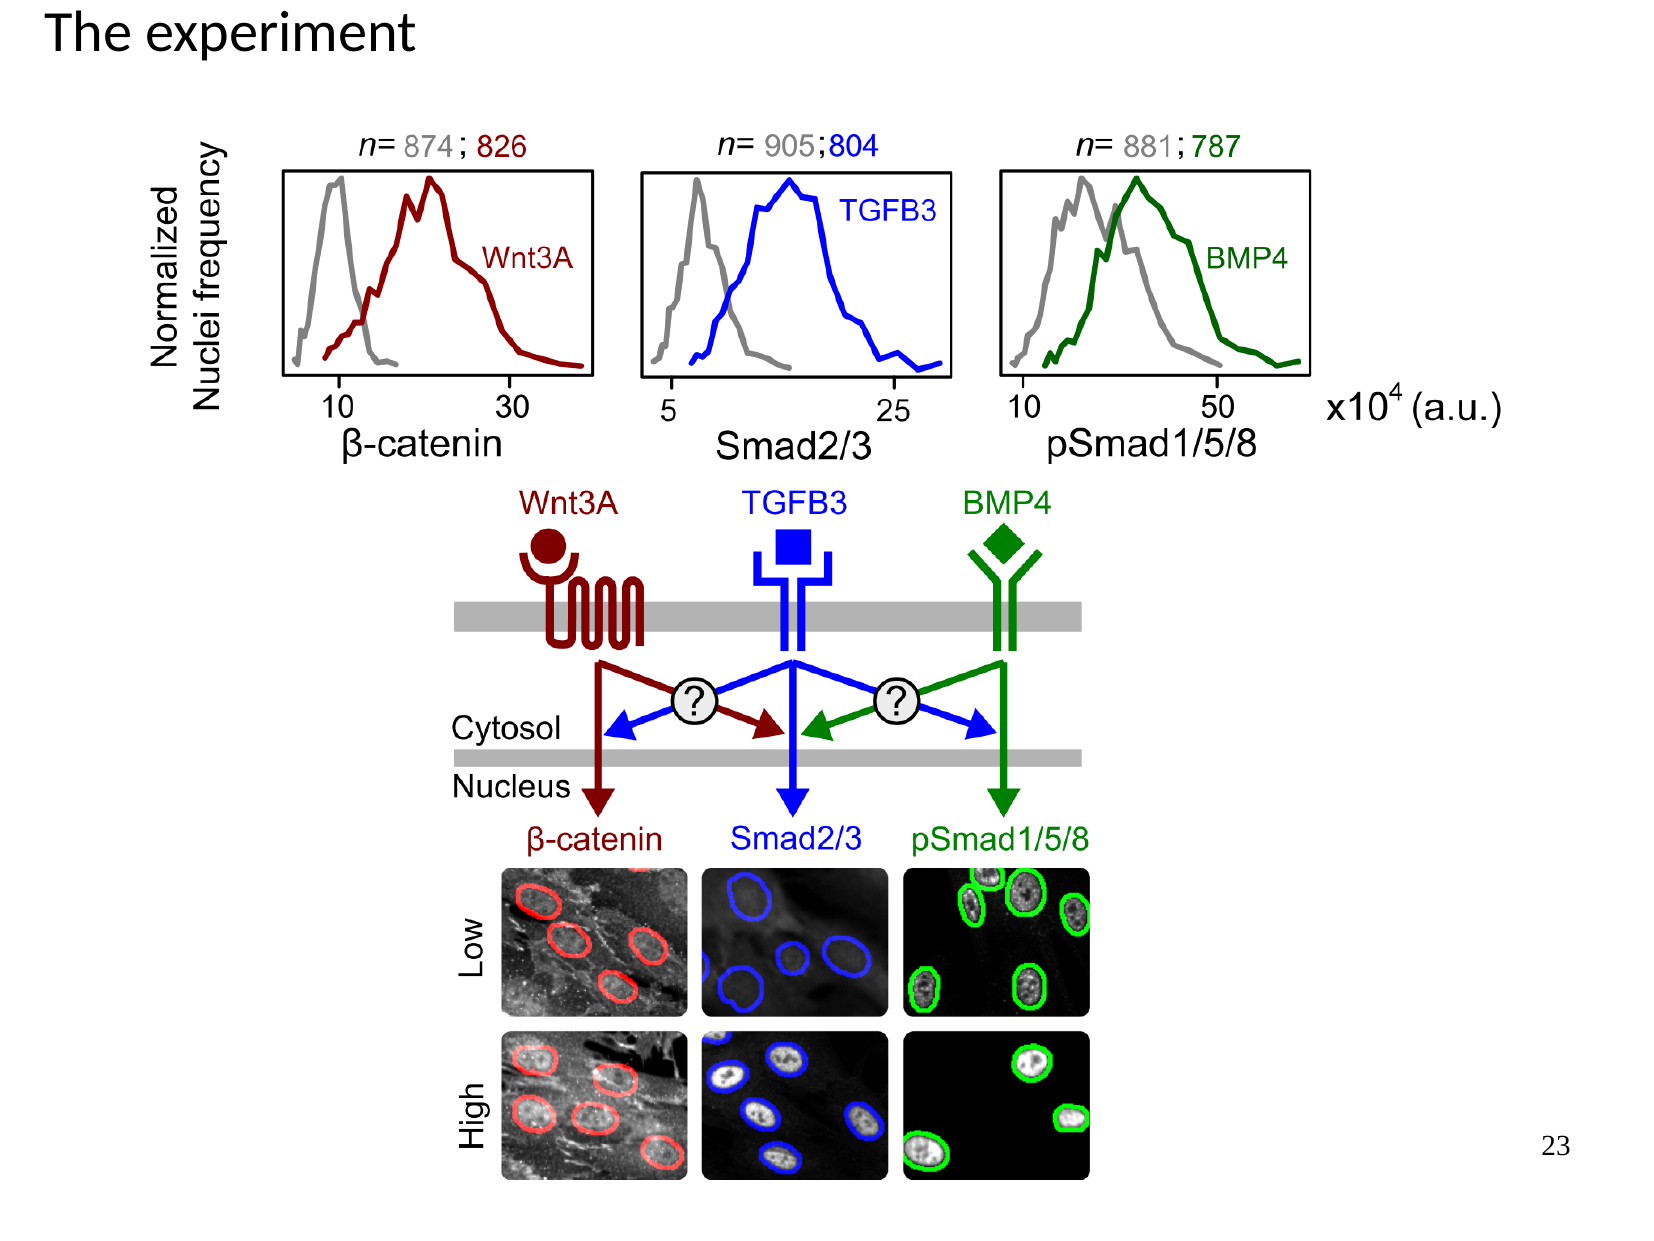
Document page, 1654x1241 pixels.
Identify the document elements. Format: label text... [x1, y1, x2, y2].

text_box The experiment [29, 0, 1506, 119]
picture [147, 119, 1506, 473]
picture [442, 487, 1093, 1182]
